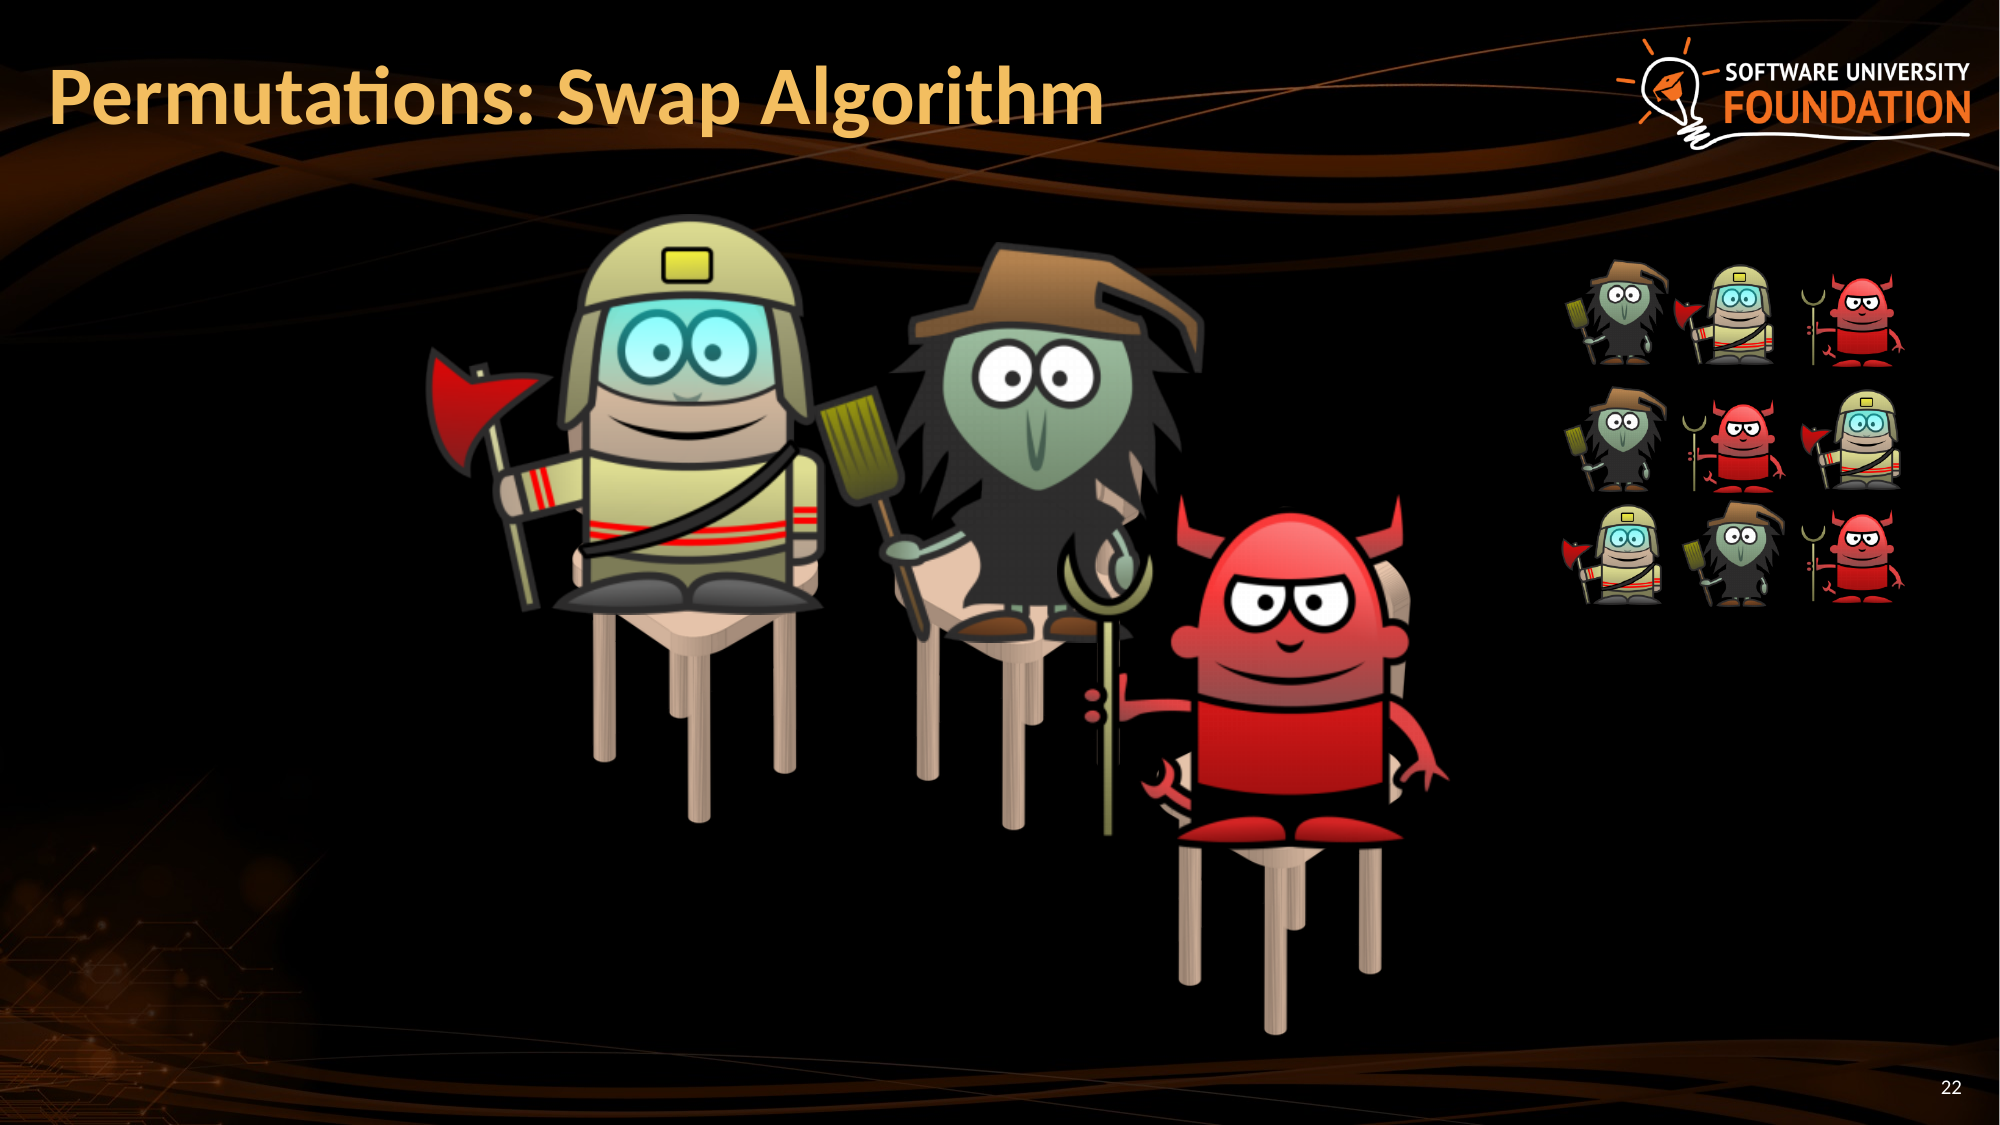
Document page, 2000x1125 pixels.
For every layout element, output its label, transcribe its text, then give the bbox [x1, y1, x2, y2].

slide_number <number> [1897, 1070, 1968, 1103]
title Permutations: Swap Algorithm [30, 6, 1602, 189]
picture [0, 0, 2000, 1125]
